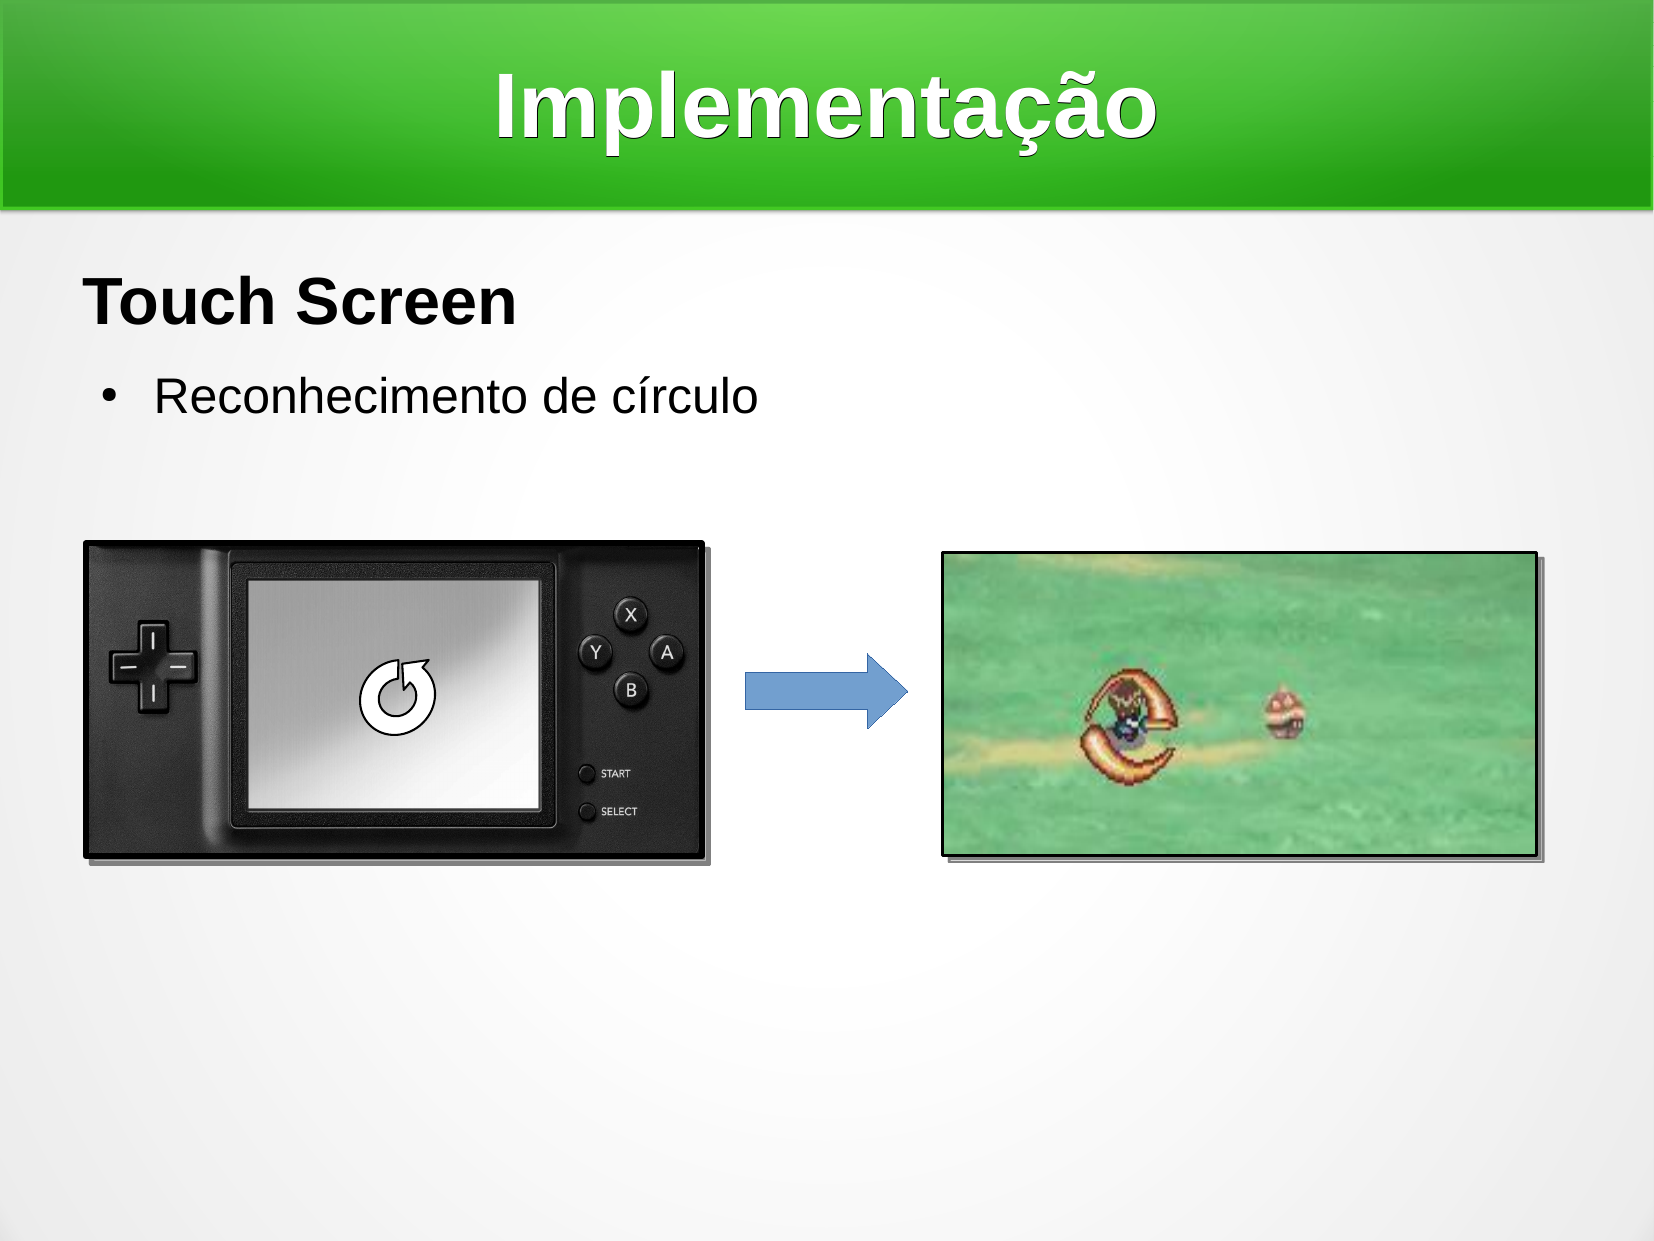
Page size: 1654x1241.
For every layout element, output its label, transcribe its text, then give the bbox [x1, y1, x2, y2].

title Implementação [82, 35, 1571, 178]
text_box [360, 660, 436, 735]
picture [944, 553, 1536, 854]
text_box [745, 653, 908, 729]
list Touch Screen Reconhecimento de círculo [82, 257, 1571, 978]
